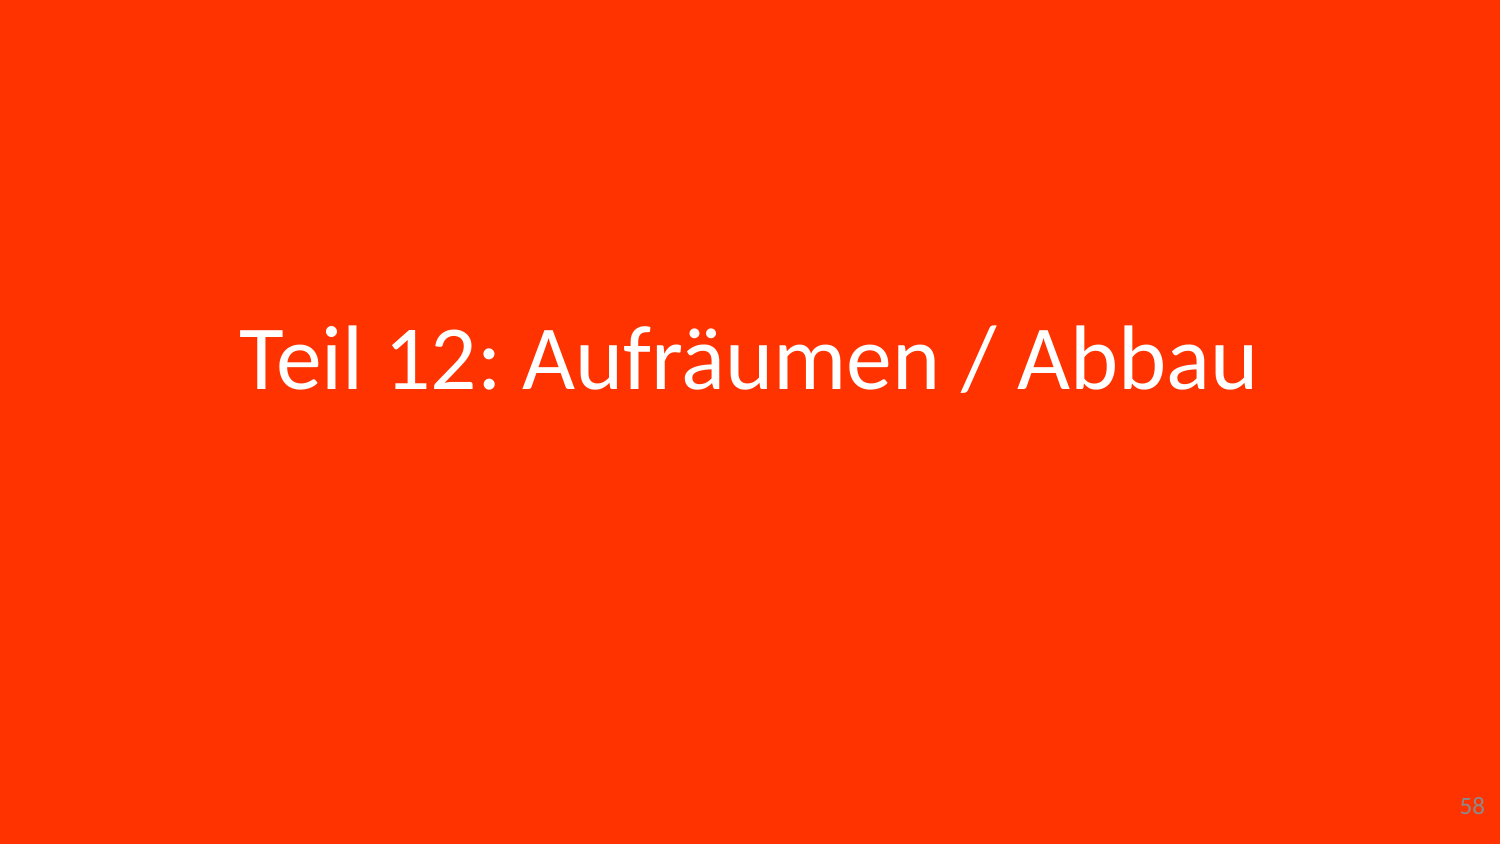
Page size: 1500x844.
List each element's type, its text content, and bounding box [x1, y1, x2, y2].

slide_number <getal> [1415, 782, 1500, 828]
title Teil 12: Aufräumen / Abbau [112, 262, 1388, 443]
